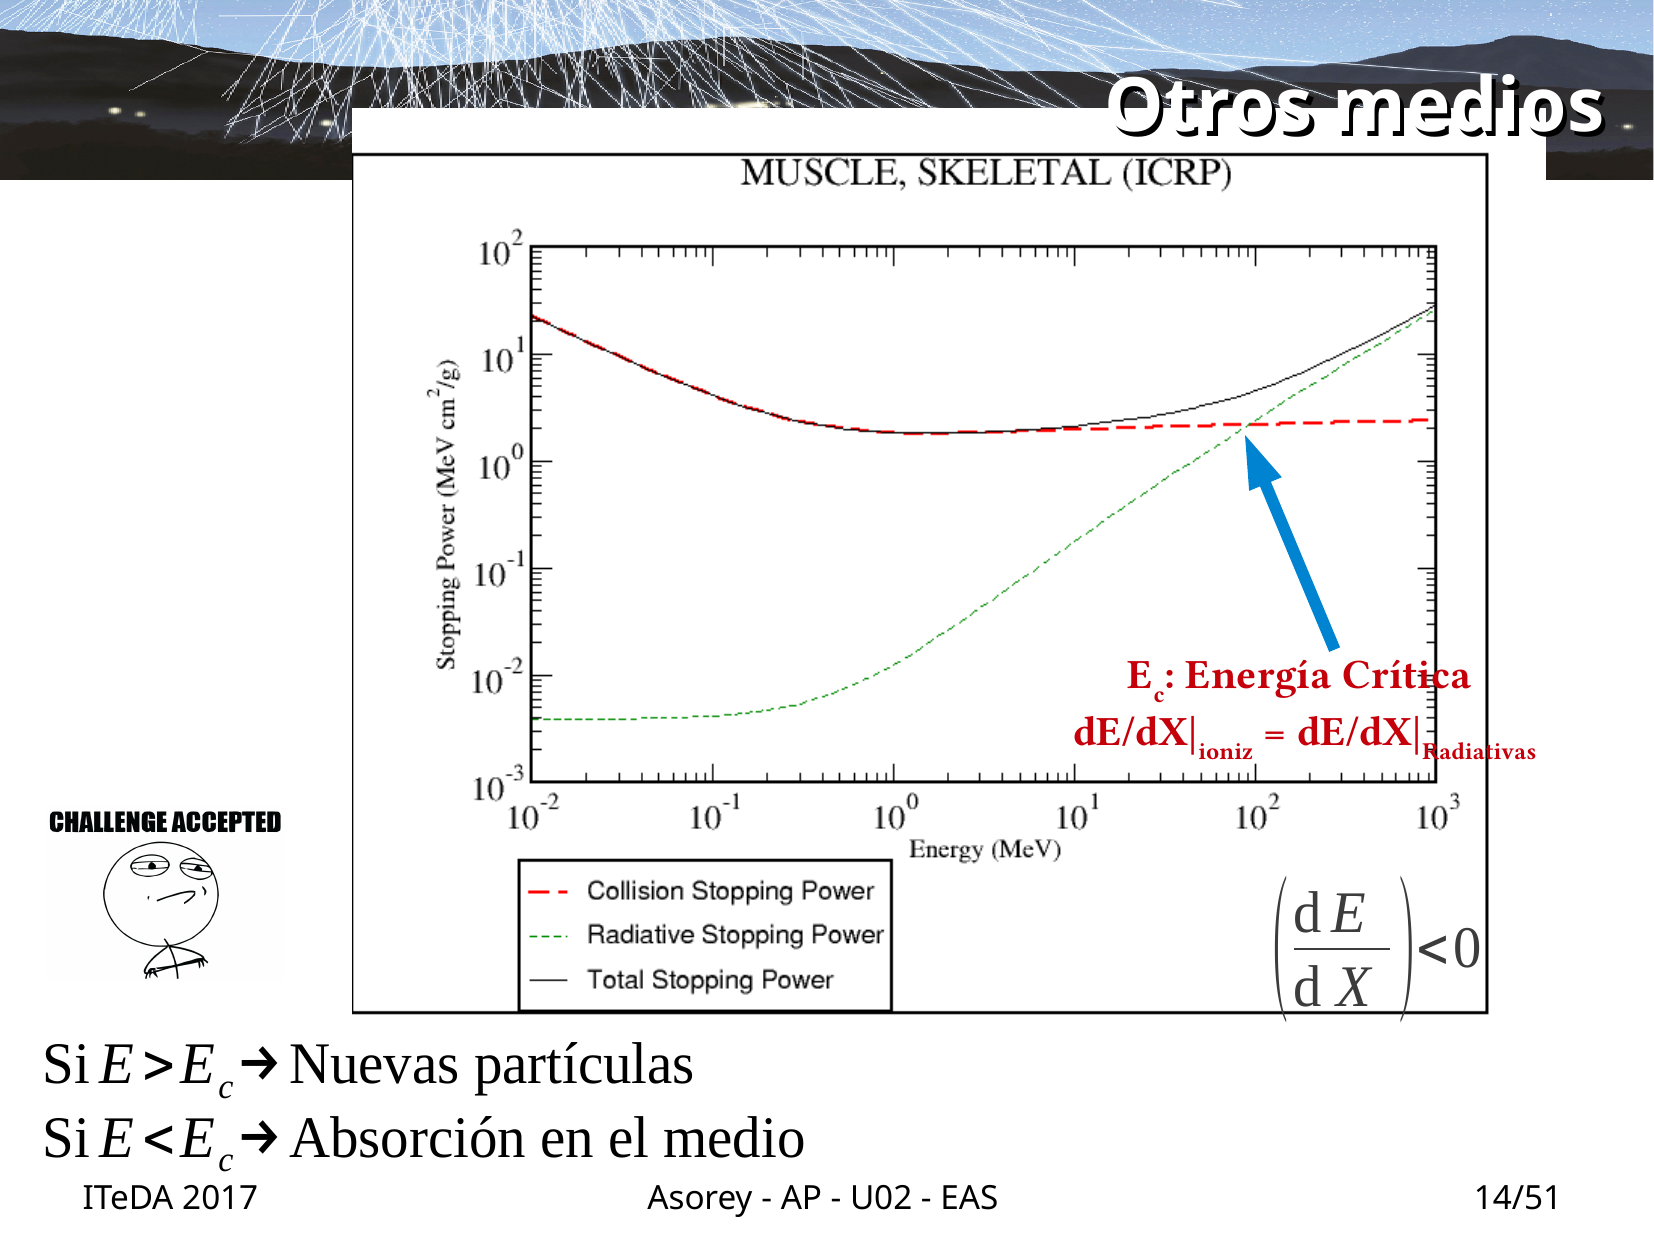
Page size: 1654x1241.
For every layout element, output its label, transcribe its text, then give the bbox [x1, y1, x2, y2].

chart [1251, 874, 1501, 1028]
picture [47, 805, 284, 981]
text_box Ec: Energía Crítica dE/dX|ioniz = dE/dX|Radiativas [1049, 602, 1560, 815]
picture [0, 0, 1654, 180]
chart [23, 1029, 826, 1182]
picture [352, 191, 1546, 1031]
title Otros medios [45, 15, 1606, 191]
